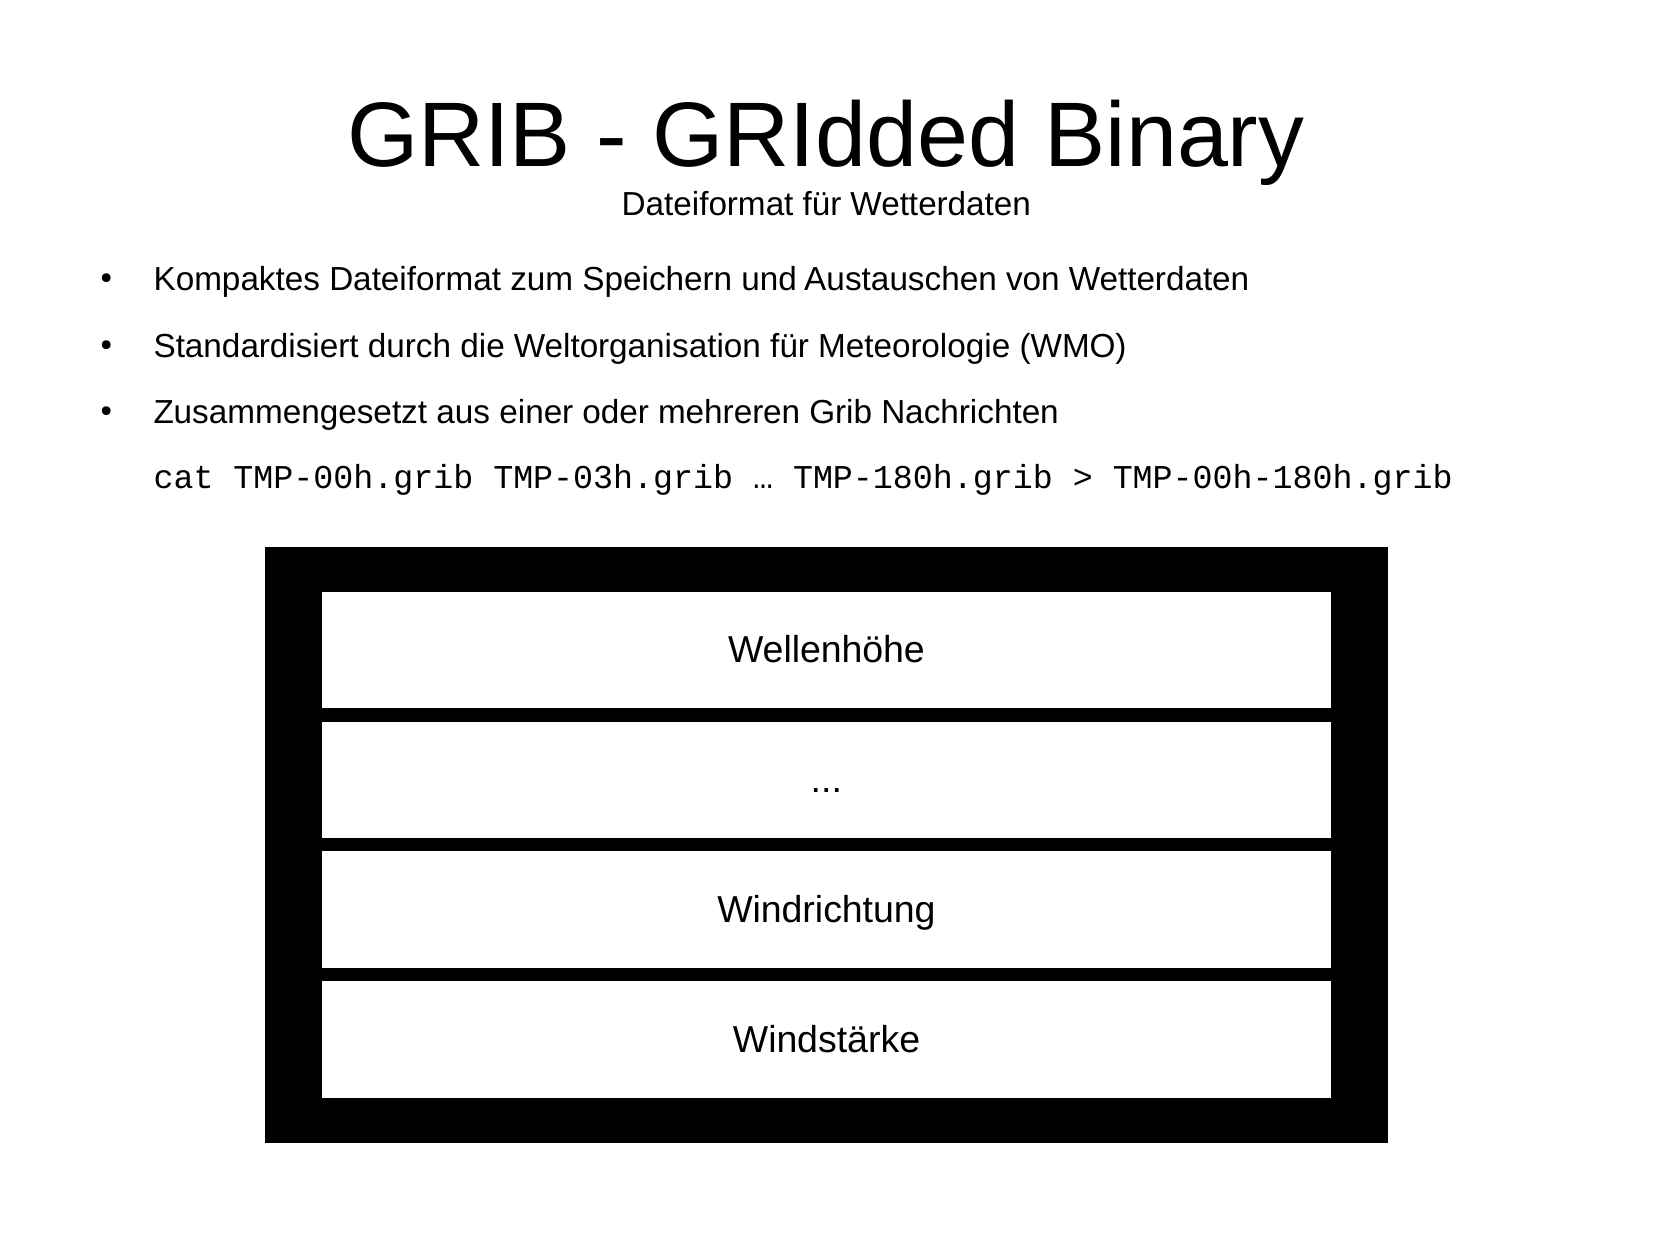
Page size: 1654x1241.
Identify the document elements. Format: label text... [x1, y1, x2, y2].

text_box Windrichtung [321, 850, 1332, 969]
text_box [265, 547, 1388, 1143]
text_box ... [321, 721, 1332, 839]
text_box Wellenhöhe [321, 591, 1332, 709]
text_box Windstärke [321, 980, 1332, 1099]
title GRIB - GRIdded Binary Dateiformat für Wetterdaten [82, 49, 1571, 257]
list Kompaktes Dateiformat zum Speichern und Austauschen von Wetterdaten Standardisiert durch die Weltorganisation für Meteorologie (WMO) Zusammengesetzt aus einer oder mehreren Grib Nachrichten cat TMP-00h.grib TMP-03h.grib … TMP-180h.grib > TMP-00h-180h.grib [82, 260, 1571, 1080]
